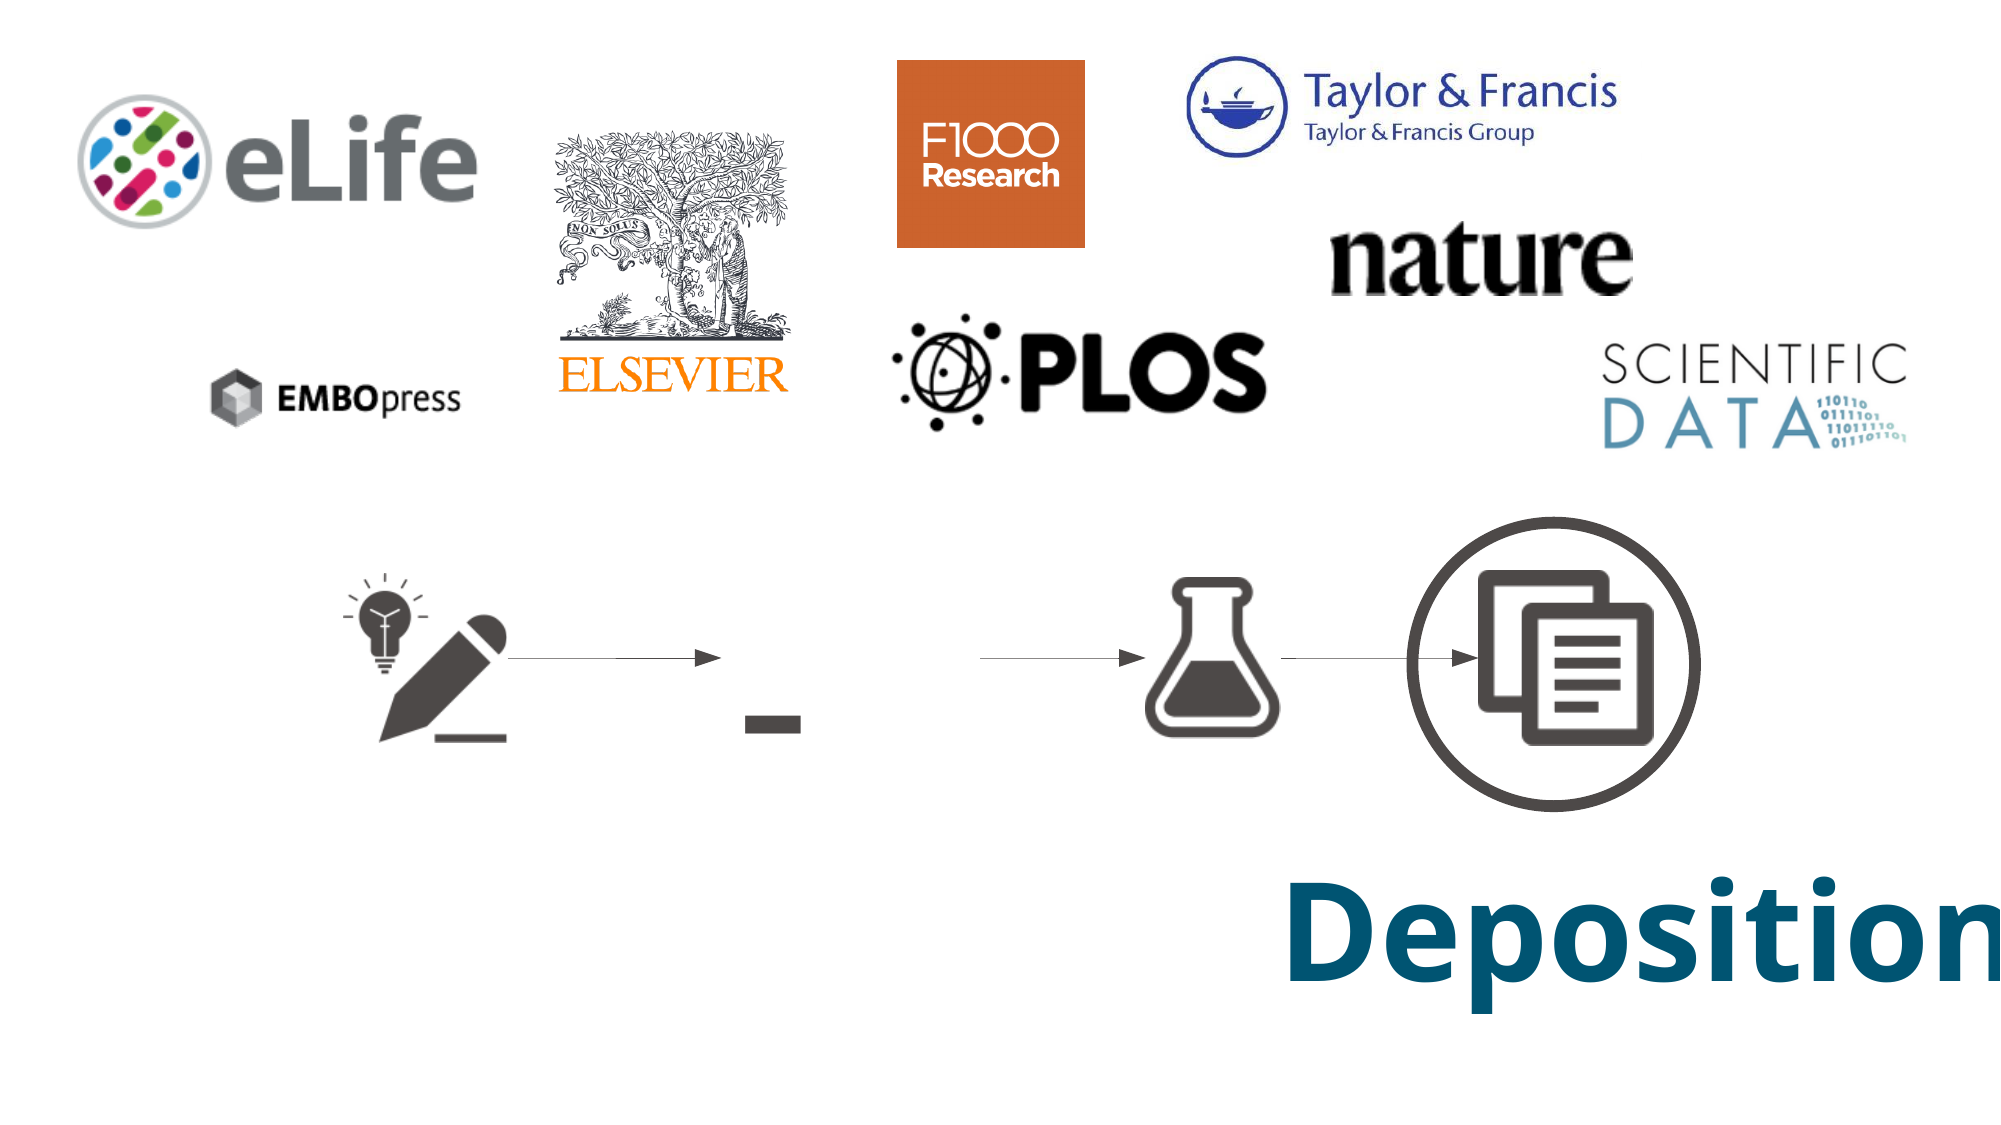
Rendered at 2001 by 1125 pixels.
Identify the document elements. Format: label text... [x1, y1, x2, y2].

text_box - [721, 534, 981, 782]
picture [343, 573, 508, 743]
picture [1172, 53, 1642, 172]
picture [1547, 318, 1964, 485]
picture [171, 342, 485, 452]
picture [552, 129, 792, 392]
picture [897, 60, 1085, 249]
picture [887, 311, 1288, 438]
picture [1145, 577, 1281, 739]
picture [59, 76, 497, 249]
text_box Deposition [1263, 826, 1942, 1080]
picture [1330, 221, 1633, 296]
picture [1478, 570, 1654, 746]
